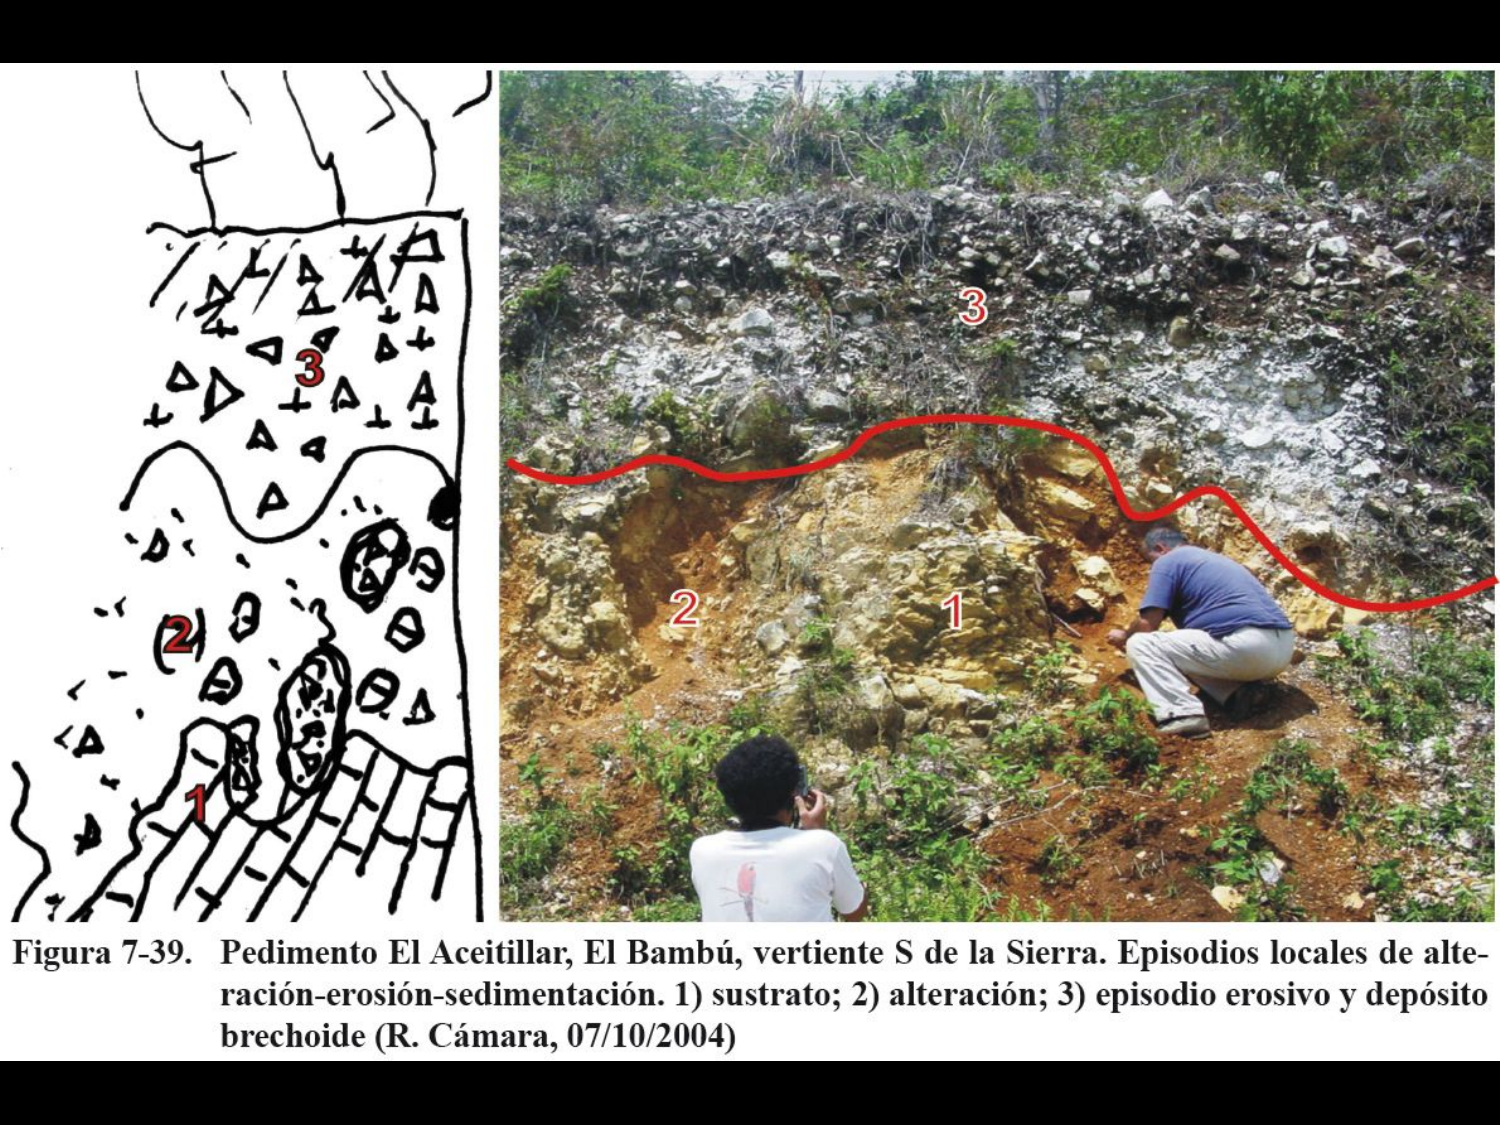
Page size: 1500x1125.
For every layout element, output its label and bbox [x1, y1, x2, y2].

picture [0, 63, 1500, 1061]
